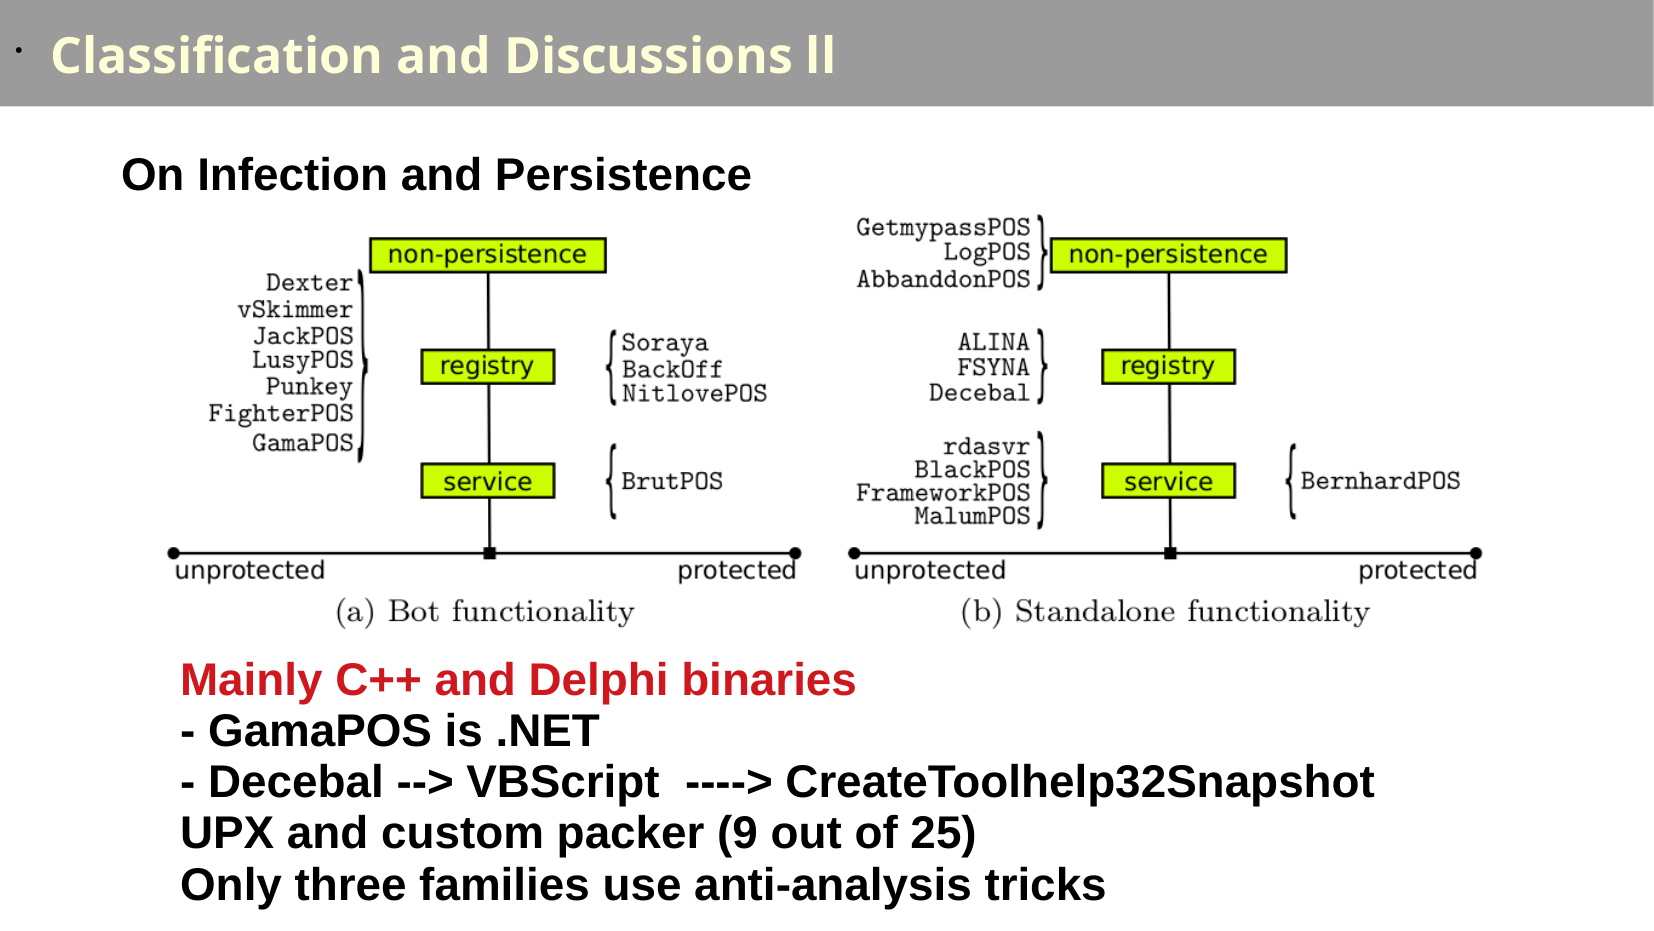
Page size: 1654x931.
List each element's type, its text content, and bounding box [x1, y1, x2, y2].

picture [141, 212, 1512, 638]
text_box Mainly C++ and Delphi binaries - GamaPOS is .NET - Decebal --> VBScript ----> CreateToolhelp32Snapshot UPX and custom packer (9 out of 25) Only three families use anti-analysis tricks [165, 646, 1477, 931]
title Classification and Discussions ll [0, 0, 1654, 107]
text_box On Infection and Persistence [106, 141, 910, 241]
